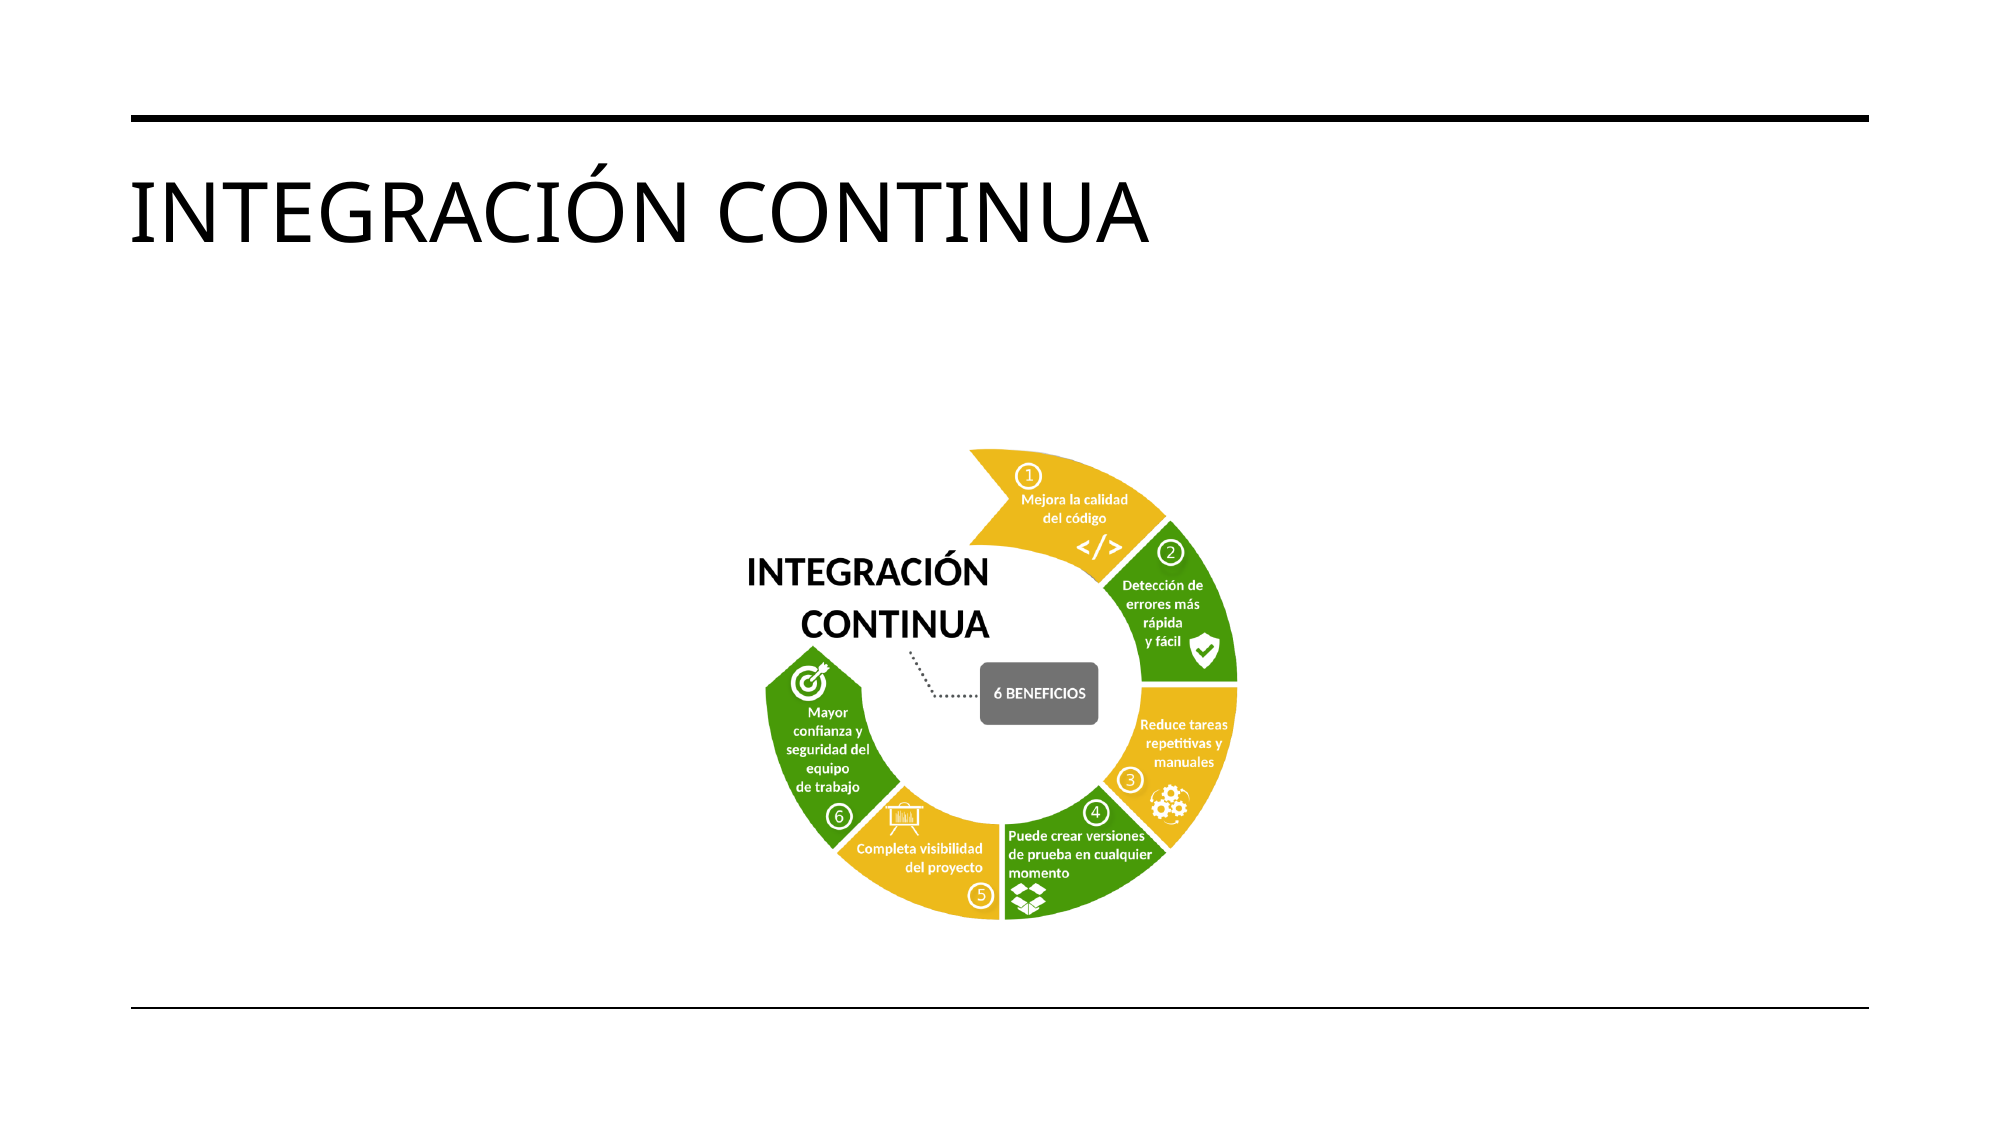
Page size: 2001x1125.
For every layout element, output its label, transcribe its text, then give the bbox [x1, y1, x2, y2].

title Integración continua [114, 151, 1869, 377]
picture [693, 376, 1291, 973]
